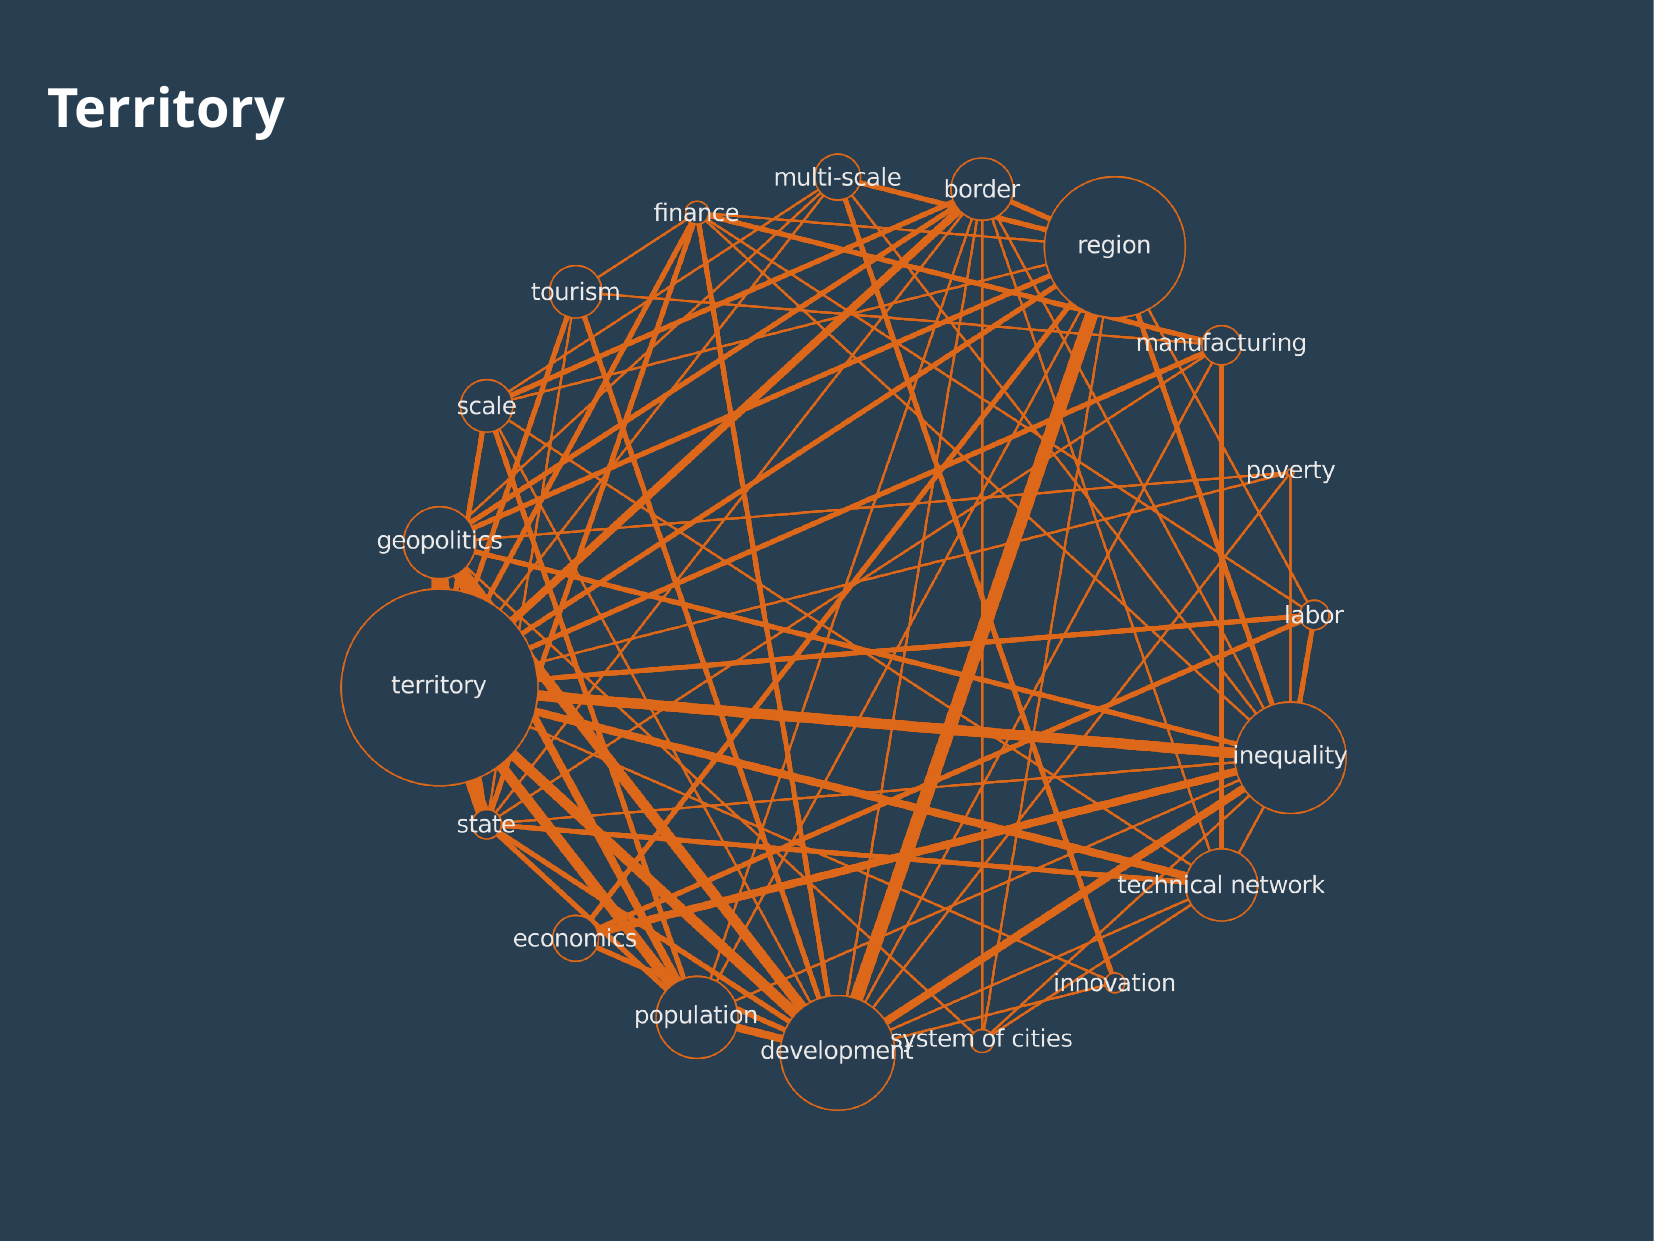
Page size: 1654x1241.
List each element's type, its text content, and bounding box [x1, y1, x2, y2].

text_box Territory [47, 47, 1536, 166]
picture [0, 0, 1654, 1241]
